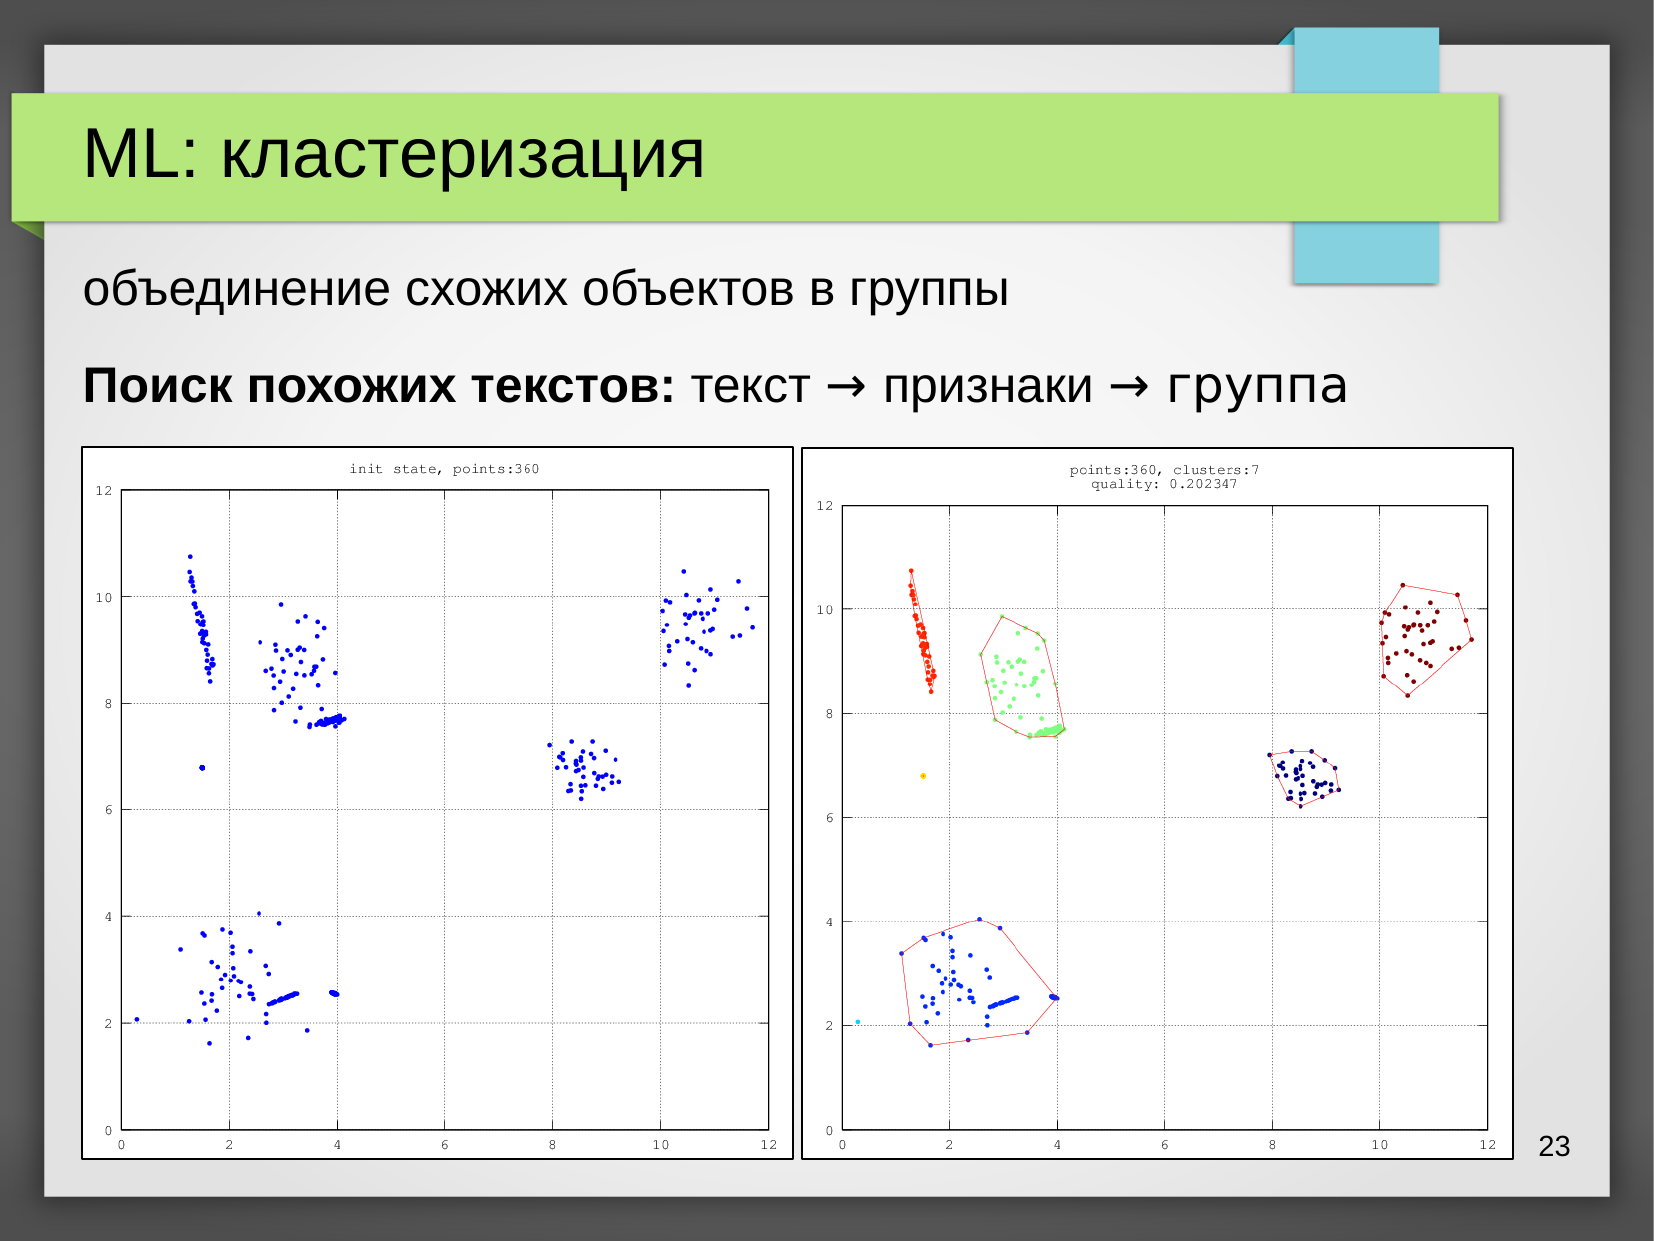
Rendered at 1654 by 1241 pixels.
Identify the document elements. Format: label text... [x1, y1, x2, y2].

text_box Поиск похожих текстов: текст → признаки → группа [82, 354, 1512, 417]
title ML: кластеризация [82, 49, 1571, 257]
picture [0, 0, 1654, 1241]
text_box объединение схожих объектов в группы [82, 256, 1512, 319]
